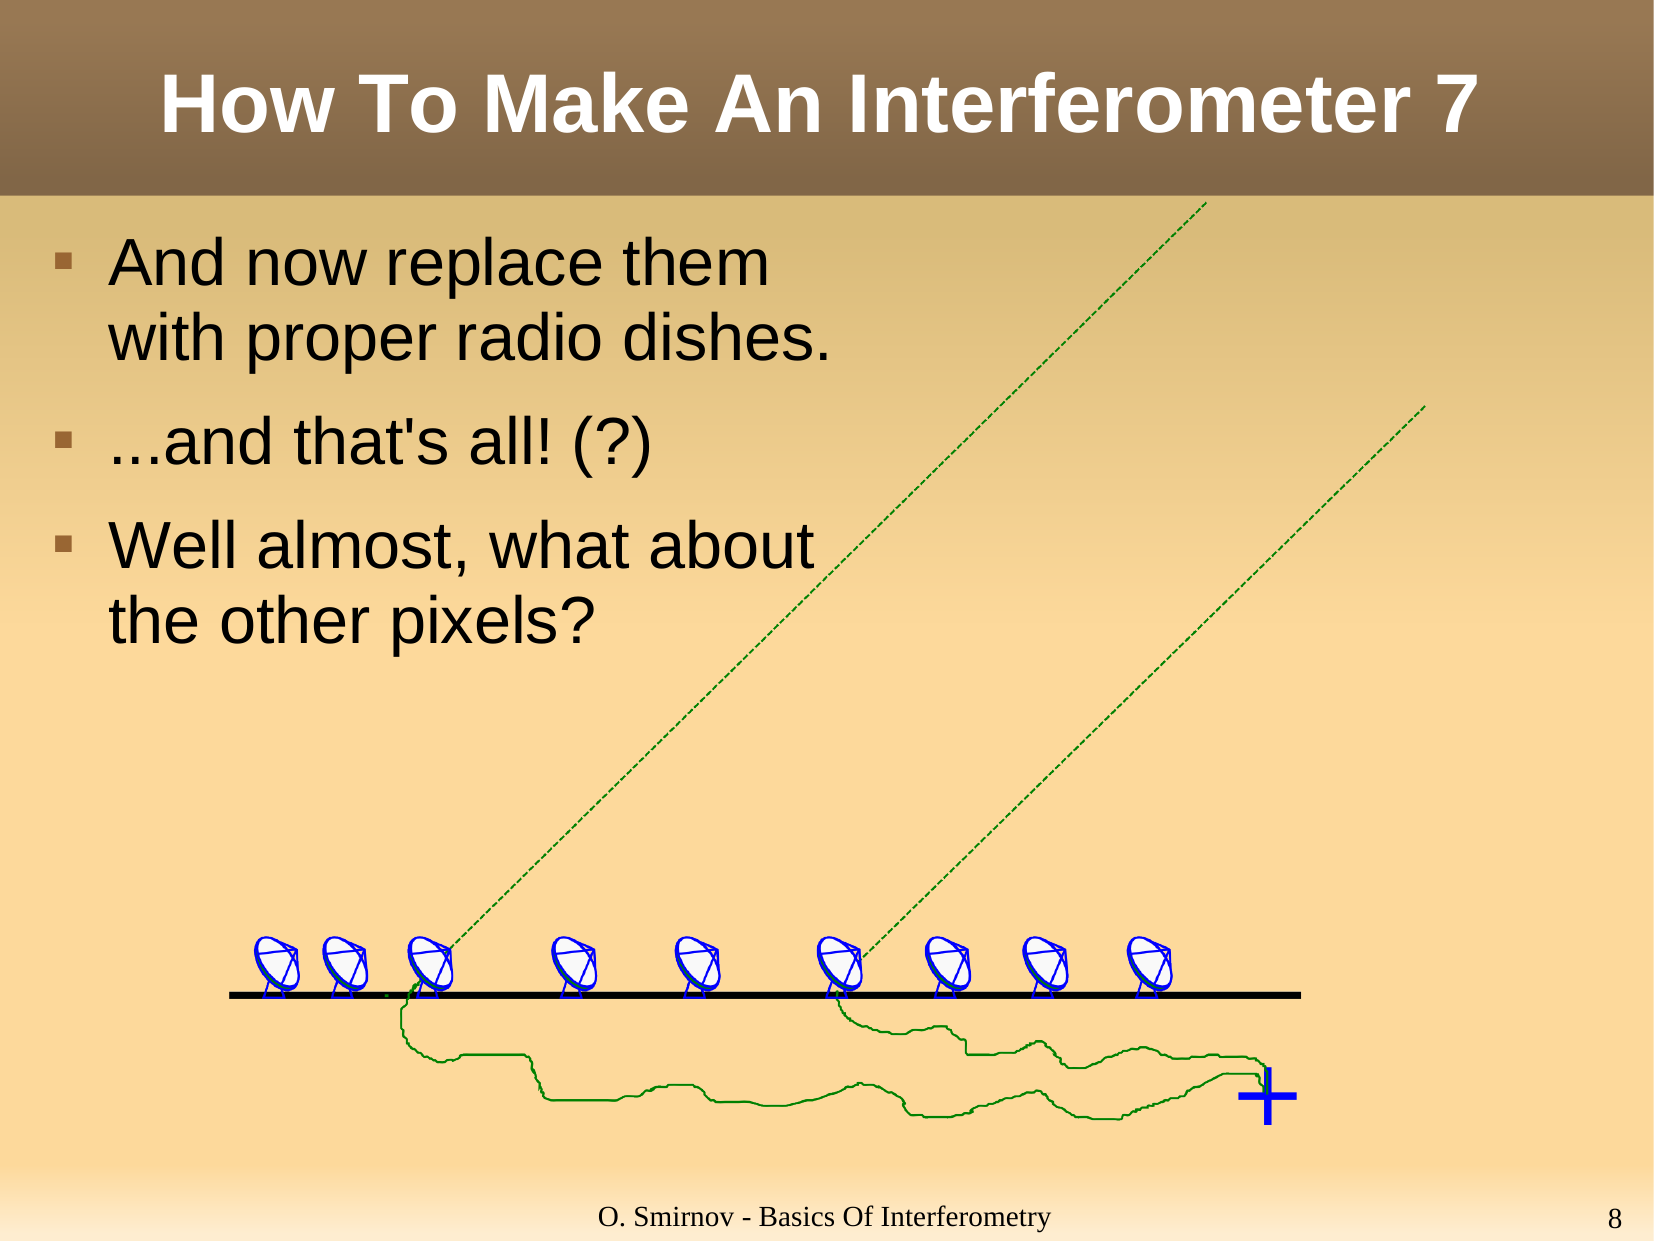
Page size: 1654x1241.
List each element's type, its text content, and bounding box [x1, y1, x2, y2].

picture [0, 0, 1654, 1241]
title How To Make An Interferometer 7 [76, 0, 1565, 208]
list And now replace them with proper radio dishes. ...and that's all! (?) Well almost, what about the other pixels? [37, 225, 901, 826]
